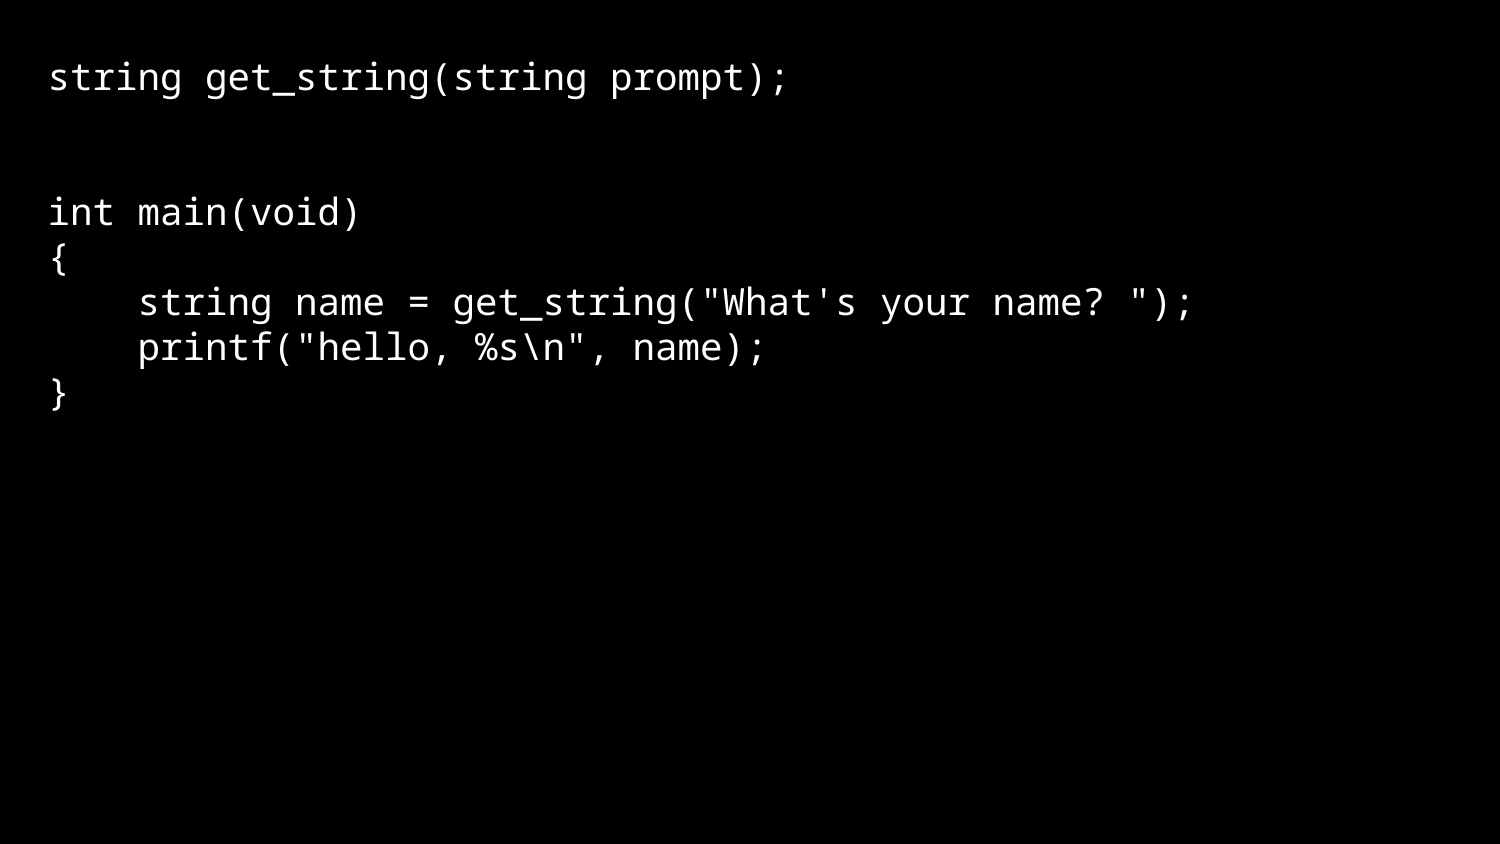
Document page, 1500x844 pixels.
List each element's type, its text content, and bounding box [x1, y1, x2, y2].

list string get_string(string prompt); int printf(string format, ...); int main(void) { string name = get_string("What's your name? "); printf("hello, %s\n", name); } [32, 37, 1431, 808]
